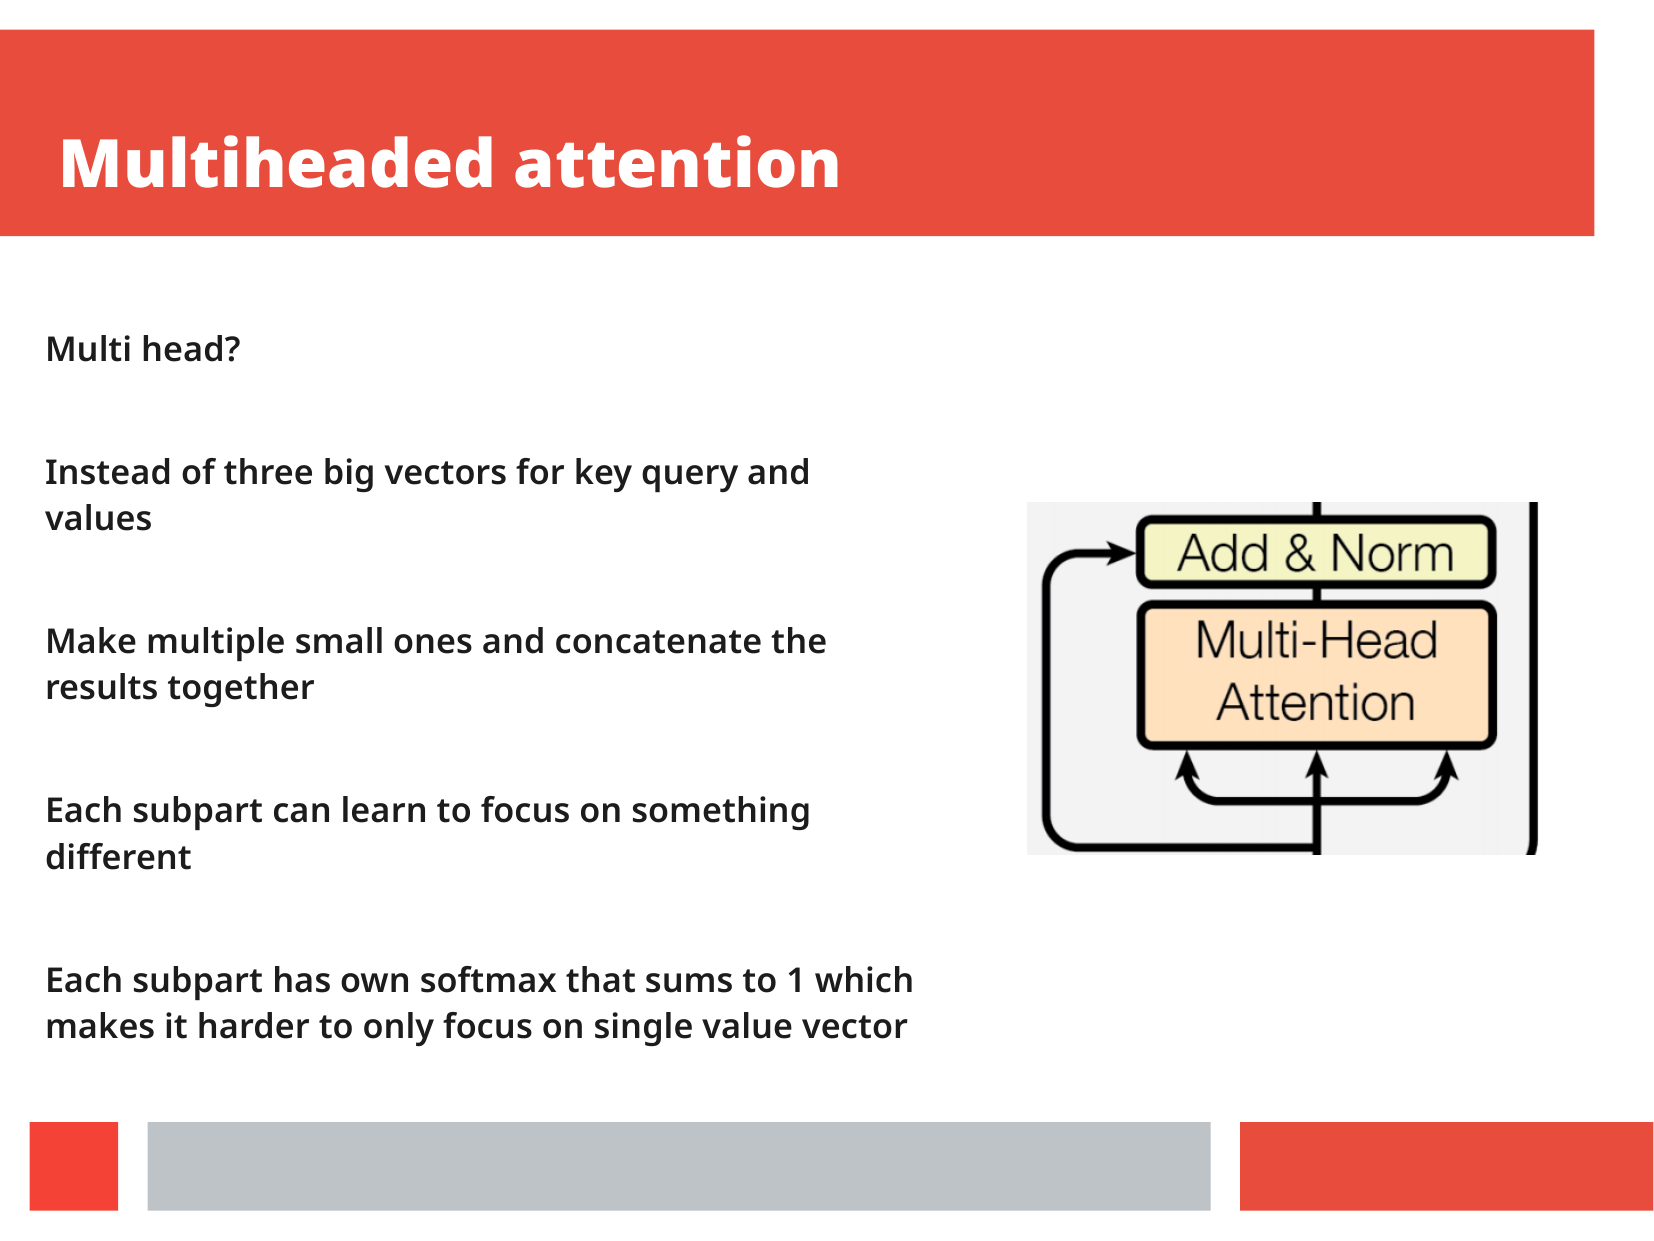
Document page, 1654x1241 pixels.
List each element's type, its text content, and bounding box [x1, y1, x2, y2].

picture [1027, 502, 1546, 856]
list Multi head? Instead of three big vectors for key query and values Make multiple small ones and concatenate the results together Each subpart can learn to focus on something different Each subpart has own softmax that sums to 1 which makes it harder to only focus on single value vector [45, 324, 916, 1093]
title Multiheaded attention [59, 59, 1595, 207]
